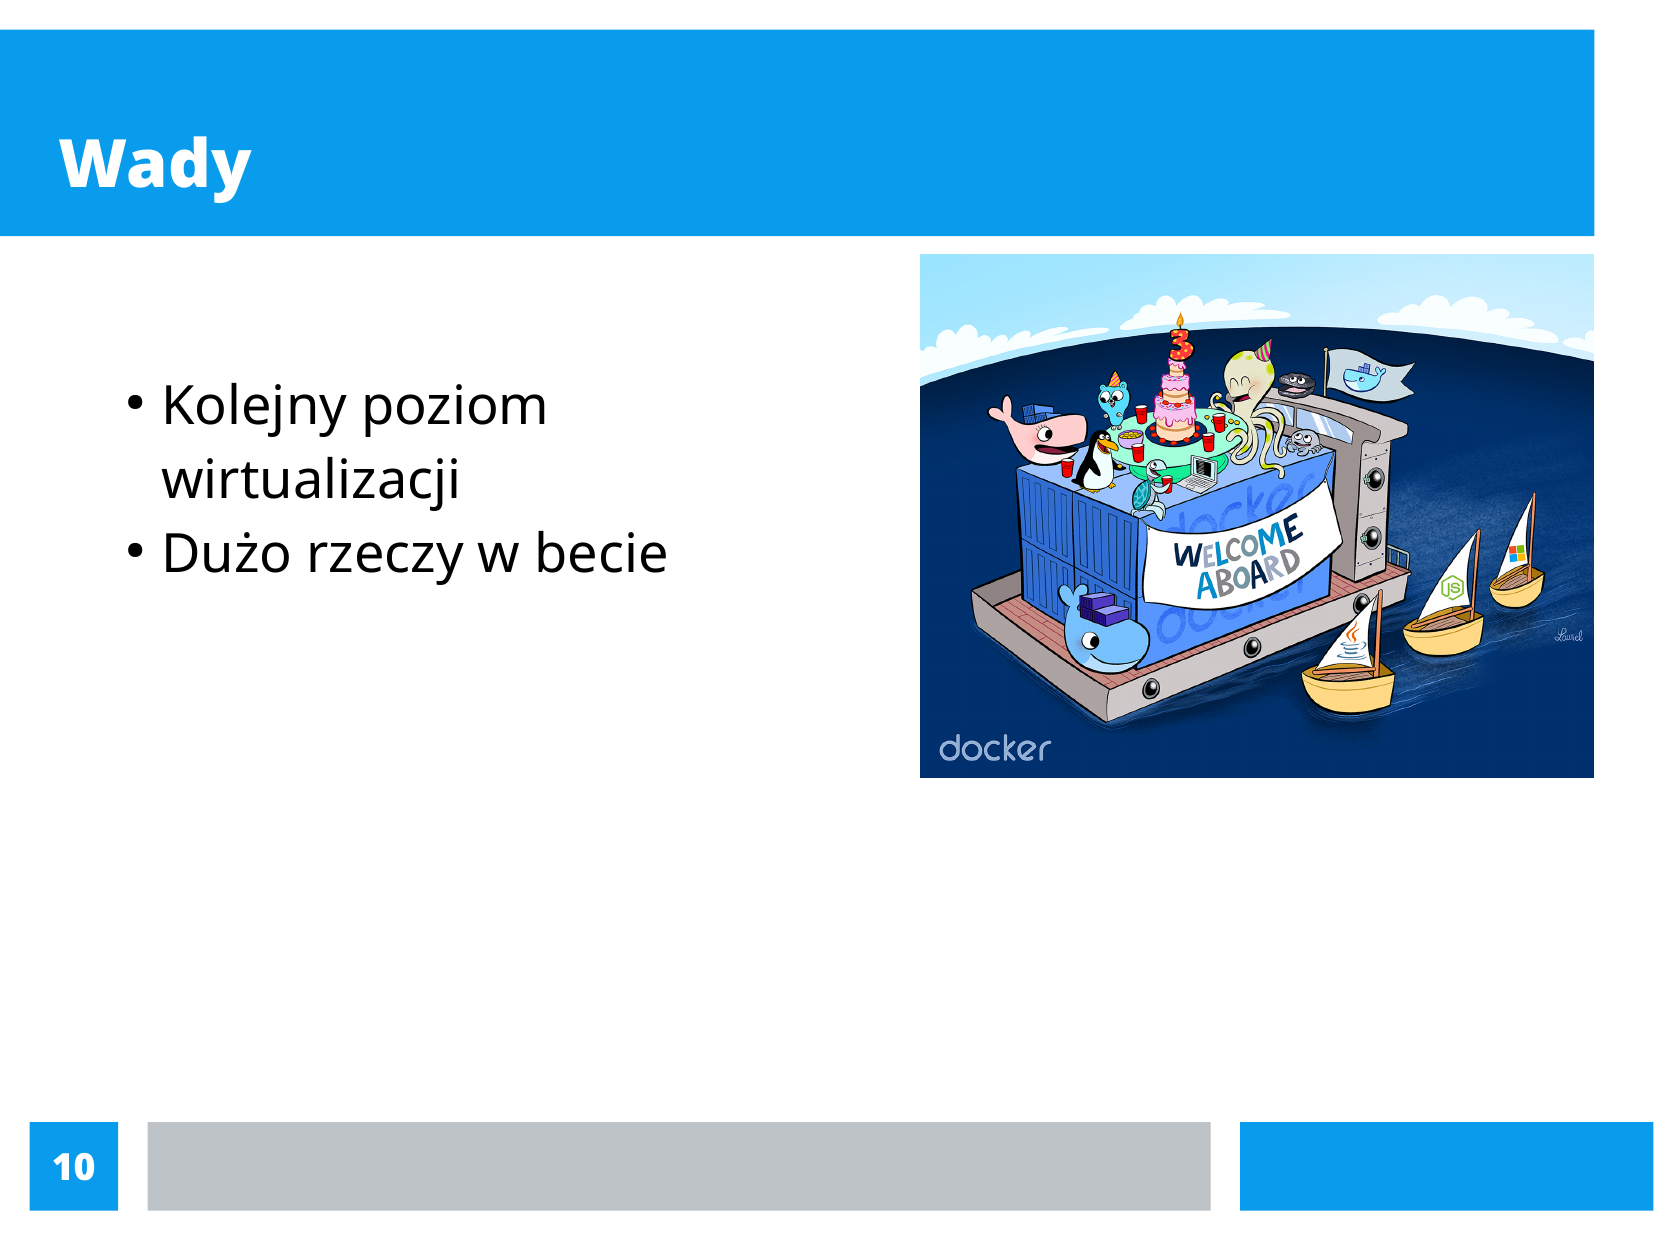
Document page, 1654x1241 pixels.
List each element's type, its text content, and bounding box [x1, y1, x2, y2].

text_box Kolejny poziom wirtualizacji Dużo rzeczy w becie [110, 359, 831, 511]
title Wady [59, 59, 1595, 207]
picture [920, 254, 1594, 778]
